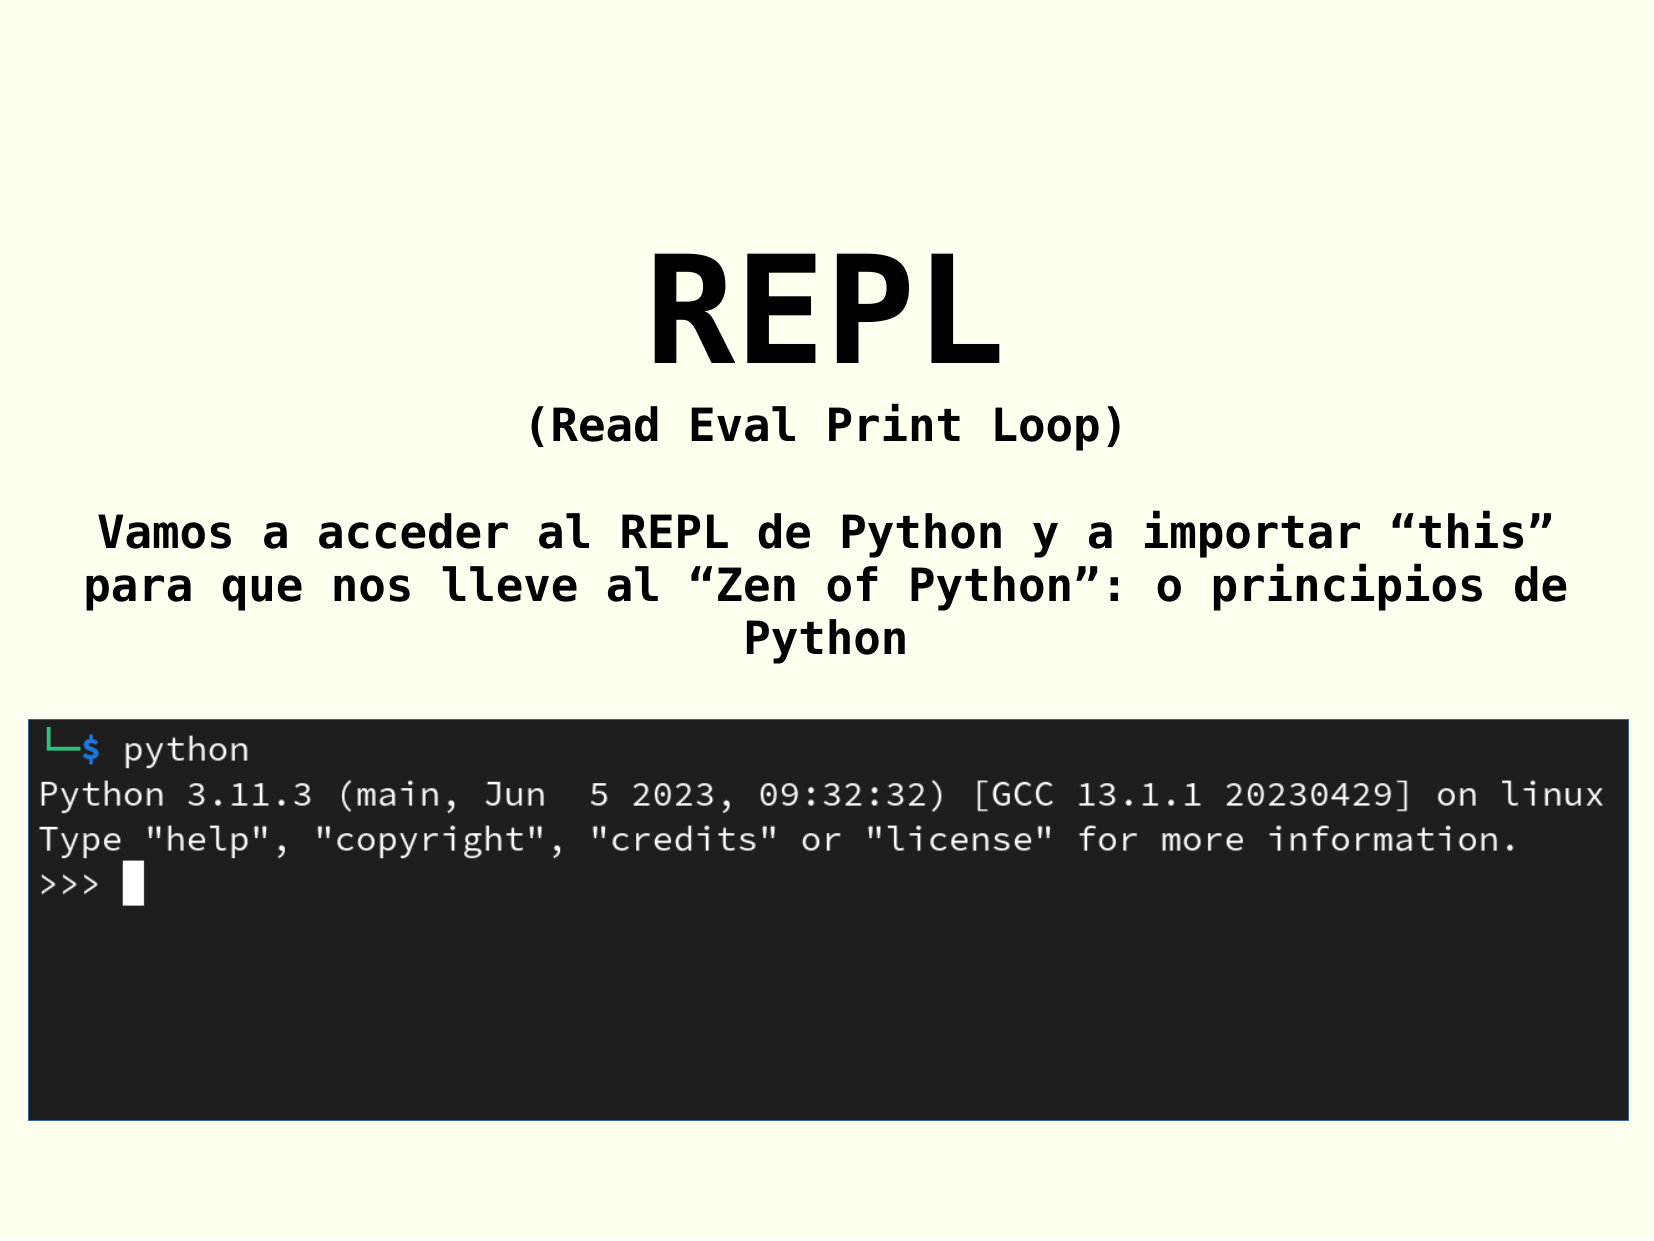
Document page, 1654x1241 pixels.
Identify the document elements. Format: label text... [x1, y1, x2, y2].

subtitle REPL (Read Eval Print Loop) Vamos a acceder al REPL de Python y a importar “this” para que nos lleve al “Zen of Python”: o principios de Python [81, 51, 1570, 727]
picture [32, 727, 1628, 932]
text_box [28, 719, 1629, 1121]
